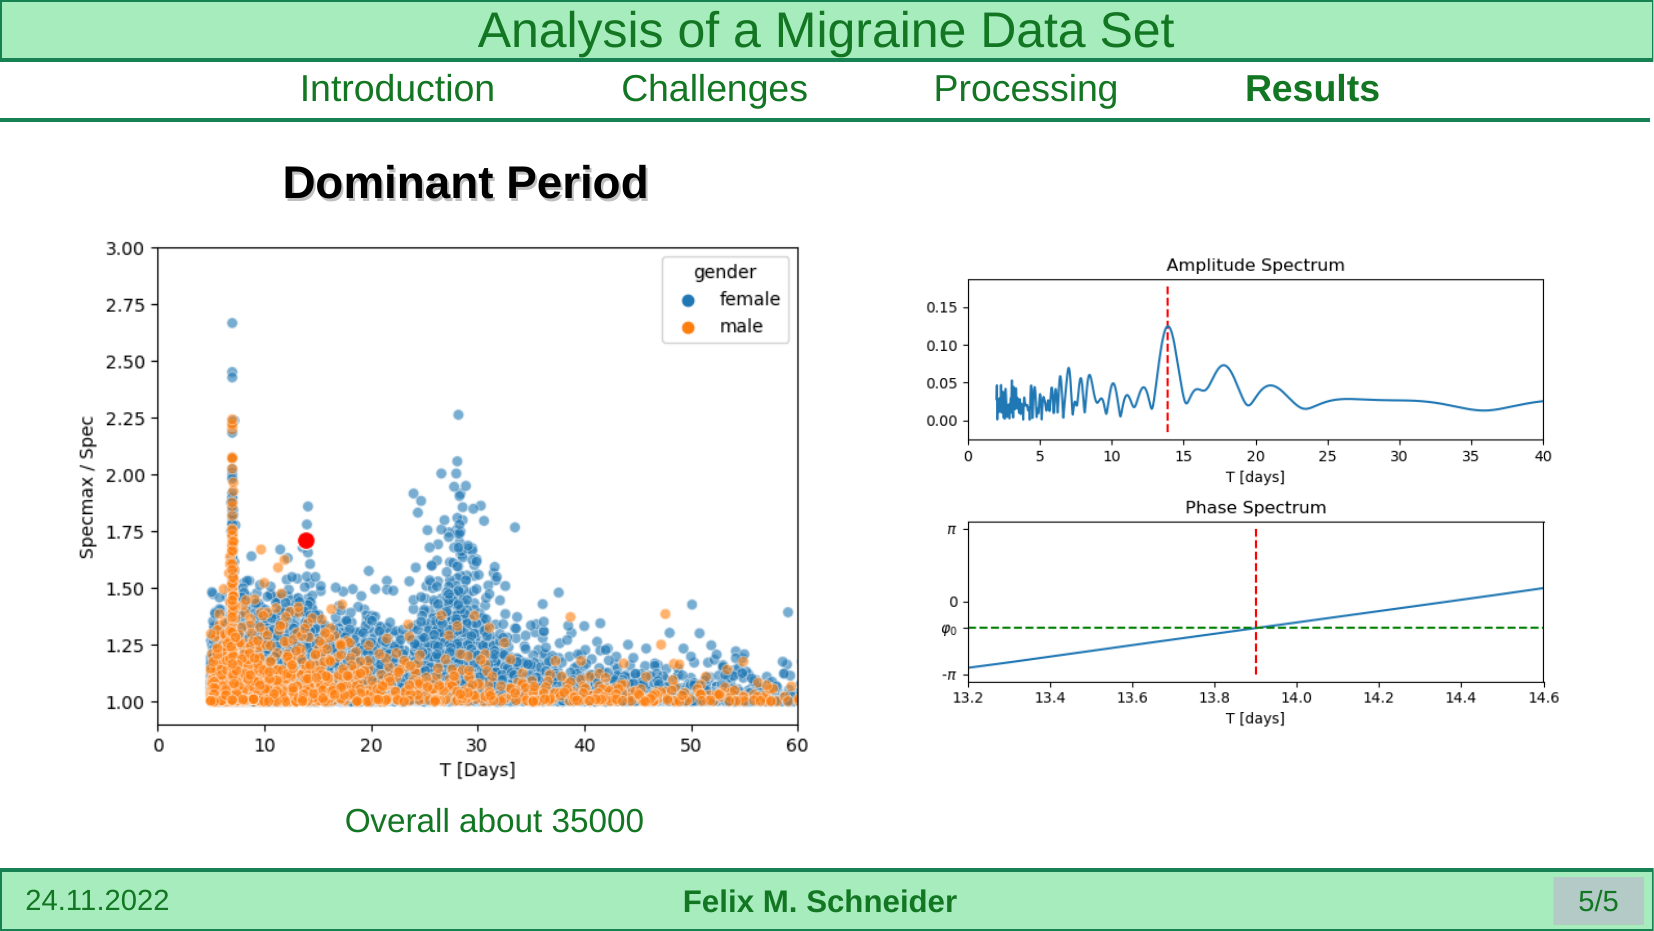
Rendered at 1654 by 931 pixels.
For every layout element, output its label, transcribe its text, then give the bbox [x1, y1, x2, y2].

text_box Introduction Challenges Processing Results [45, 60, 1636, 117]
text_box 5/5 [1553, 877, 1644, 925]
text_box Overall about 35000 [330, 795, 721, 884]
picture [915, 248, 1570, 737]
text_box Dominant Period [64, 130, 867, 236]
title Analysis of a Migraine Data Set [0, 0, 1654, 61]
picture [67, 228, 822, 793]
